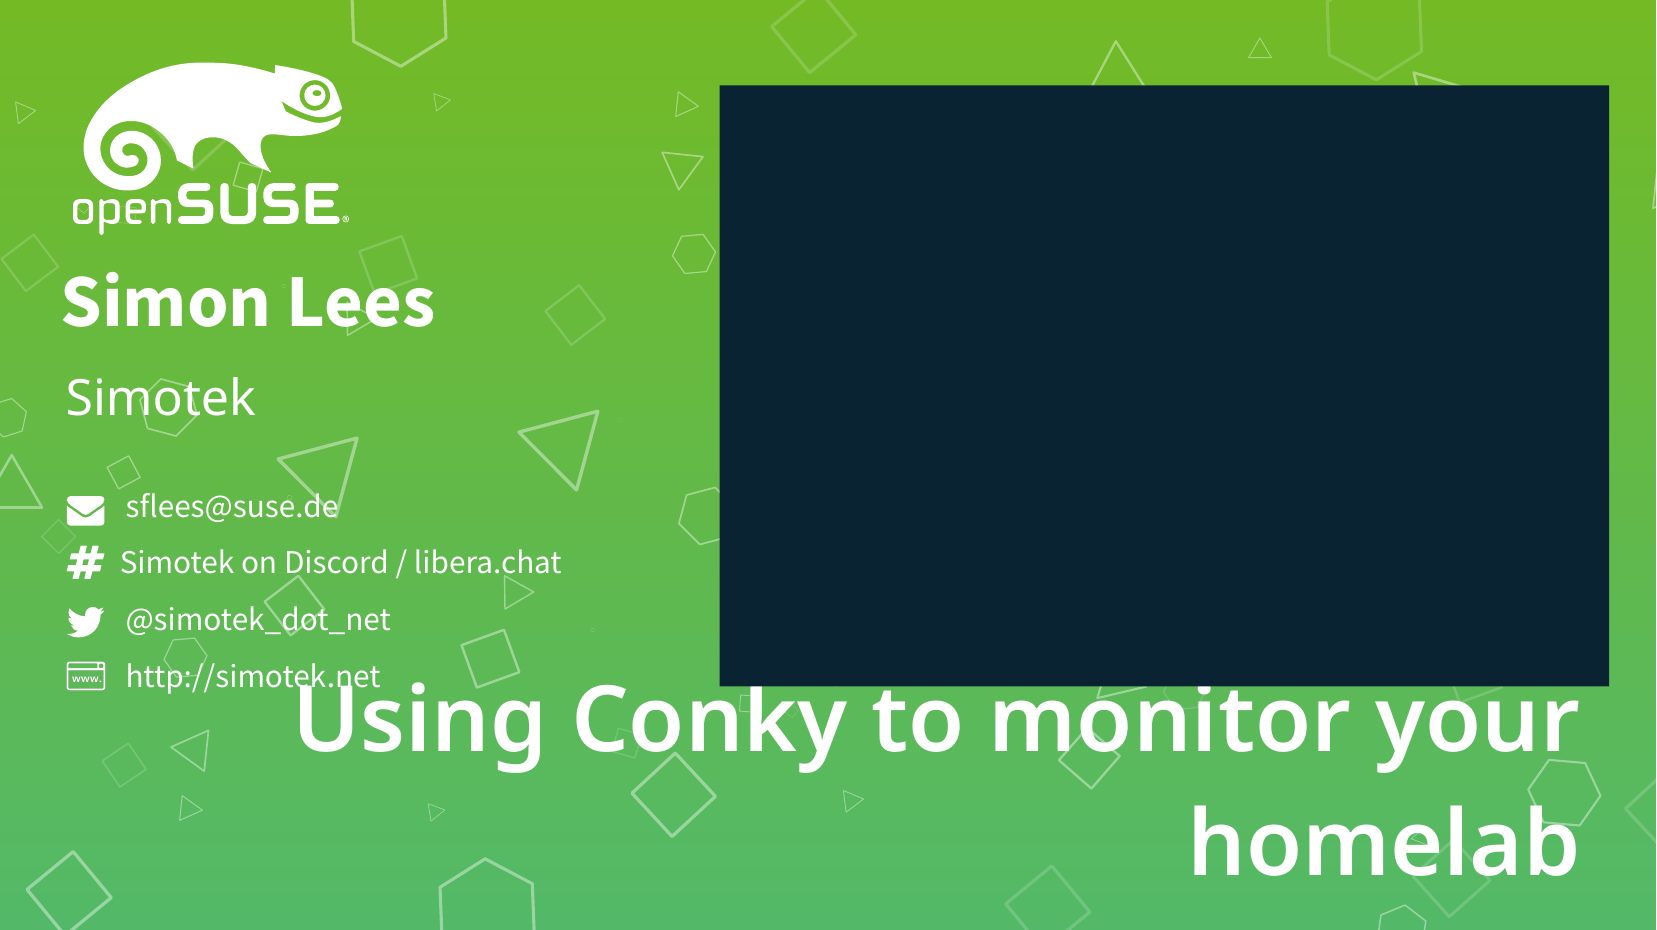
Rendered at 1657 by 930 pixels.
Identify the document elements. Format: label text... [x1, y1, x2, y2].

text_box @simotek_dot_net [110, 588, 577, 644]
text_box [719, 85, 1610, 687]
picture [66, 544, 105, 583]
text_box Simon Lees [45, 241, 584, 359]
text_box Simotek [50, 359, 577, 438]
text_box Simotek on Discord / libera.chat [105, 512, 677, 612]
picture [66, 604, 105, 643]
text_box sflees@suse.de [110, 475, 577, 512]
title Using Conky to monitor your homelab [83, 542, 1582, 903]
picture [66, 656, 106, 696]
text_box http://simotek.net [110, 644, 577, 706]
picture [66, 492, 106, 532]
